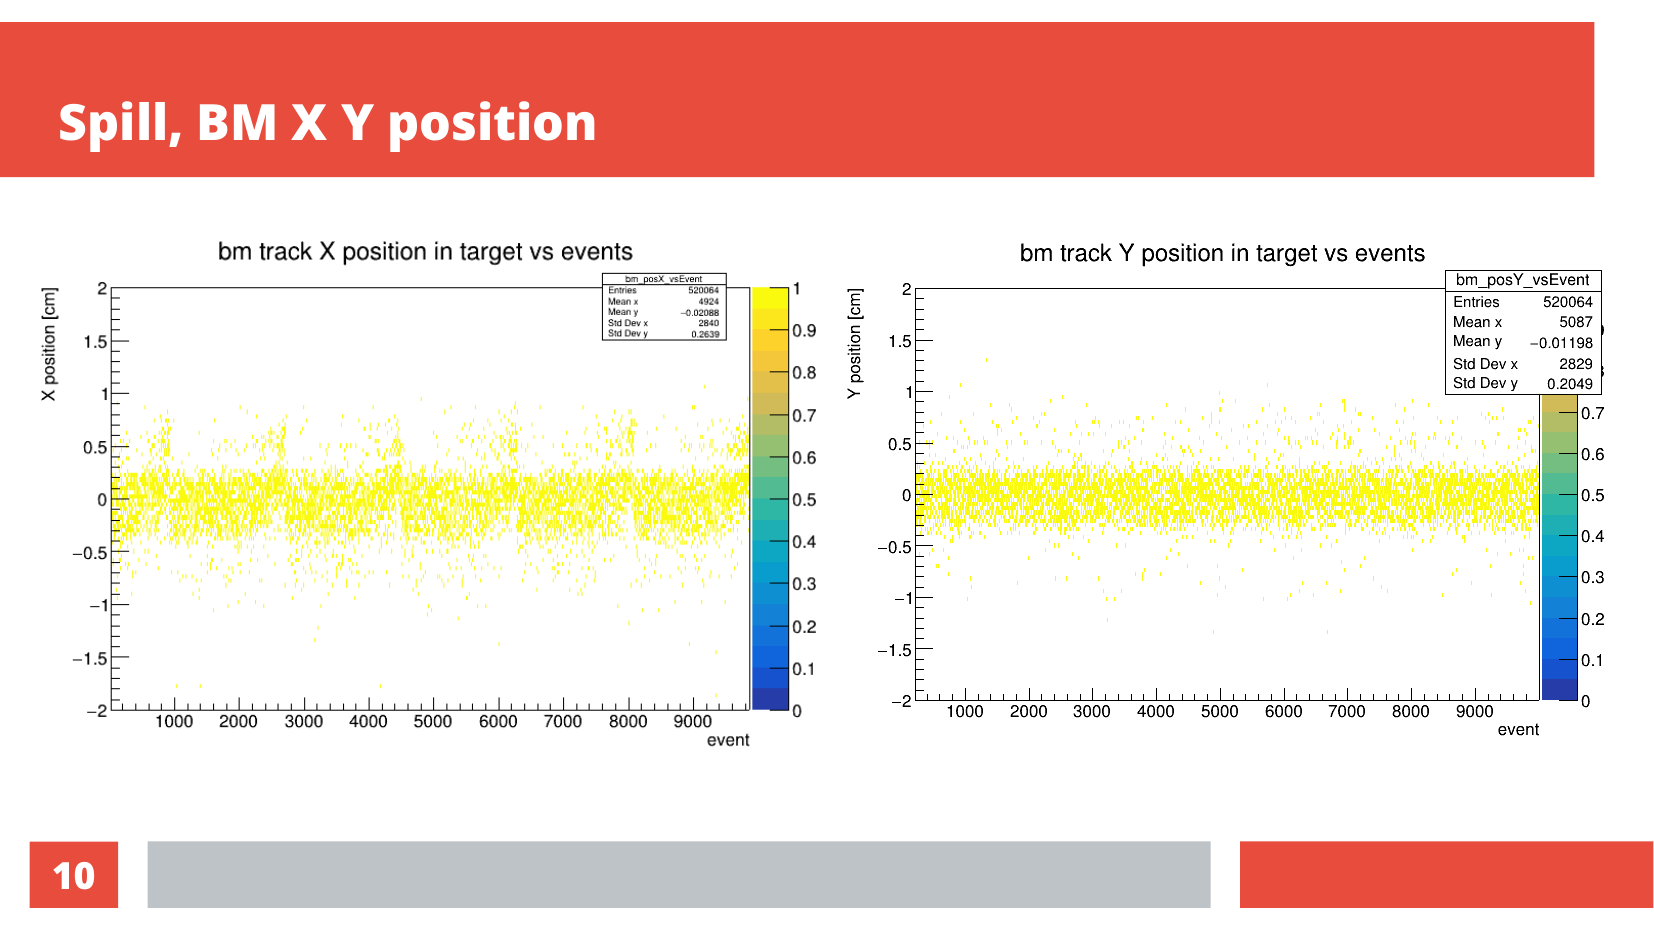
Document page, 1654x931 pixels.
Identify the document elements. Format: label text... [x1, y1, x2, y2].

picture [843, 238, 1615, 744]
title Spill, BM X Y position [59, 44, 1595, 156]
picture [35, 238, 824, 761]
